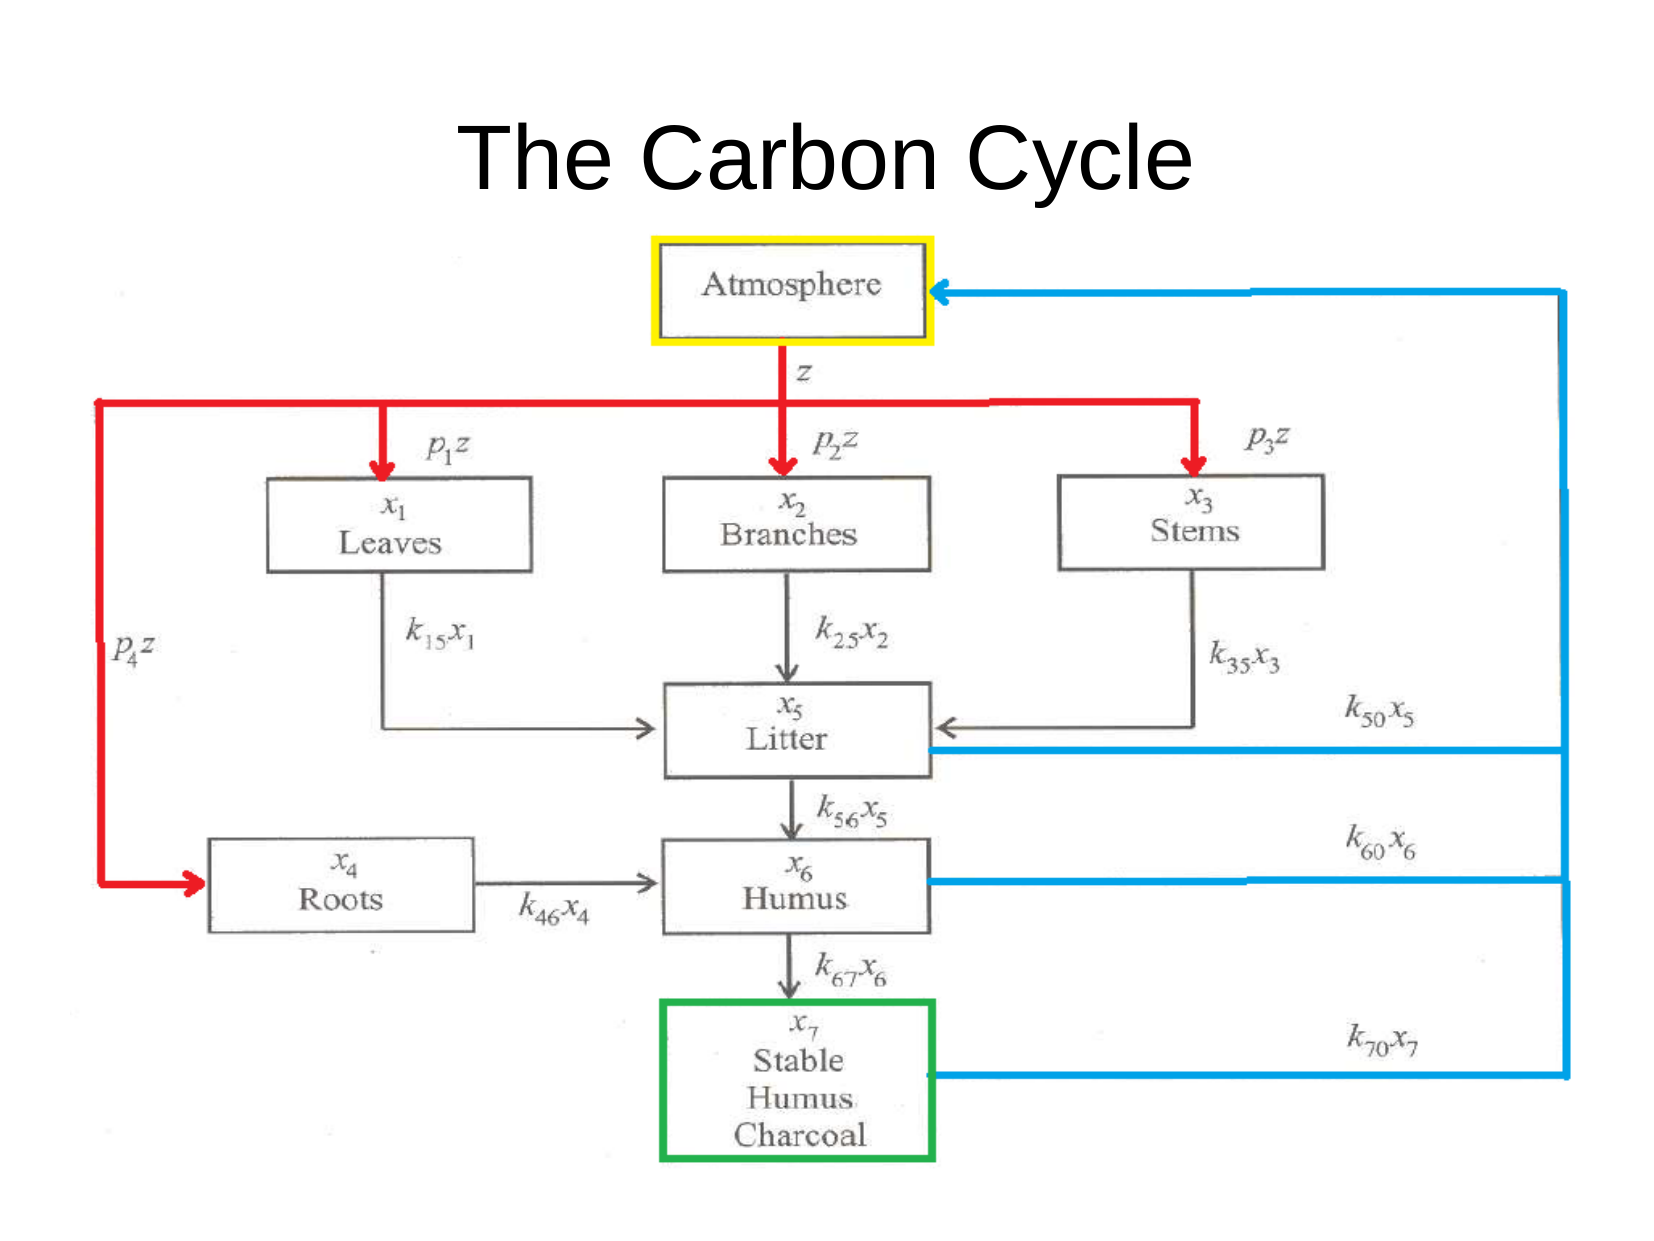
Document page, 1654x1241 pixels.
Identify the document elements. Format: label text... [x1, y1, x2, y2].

title The Carbon Cycle [82, 49, 1571, 224]
picture [70, 224, 1595, 1182]
